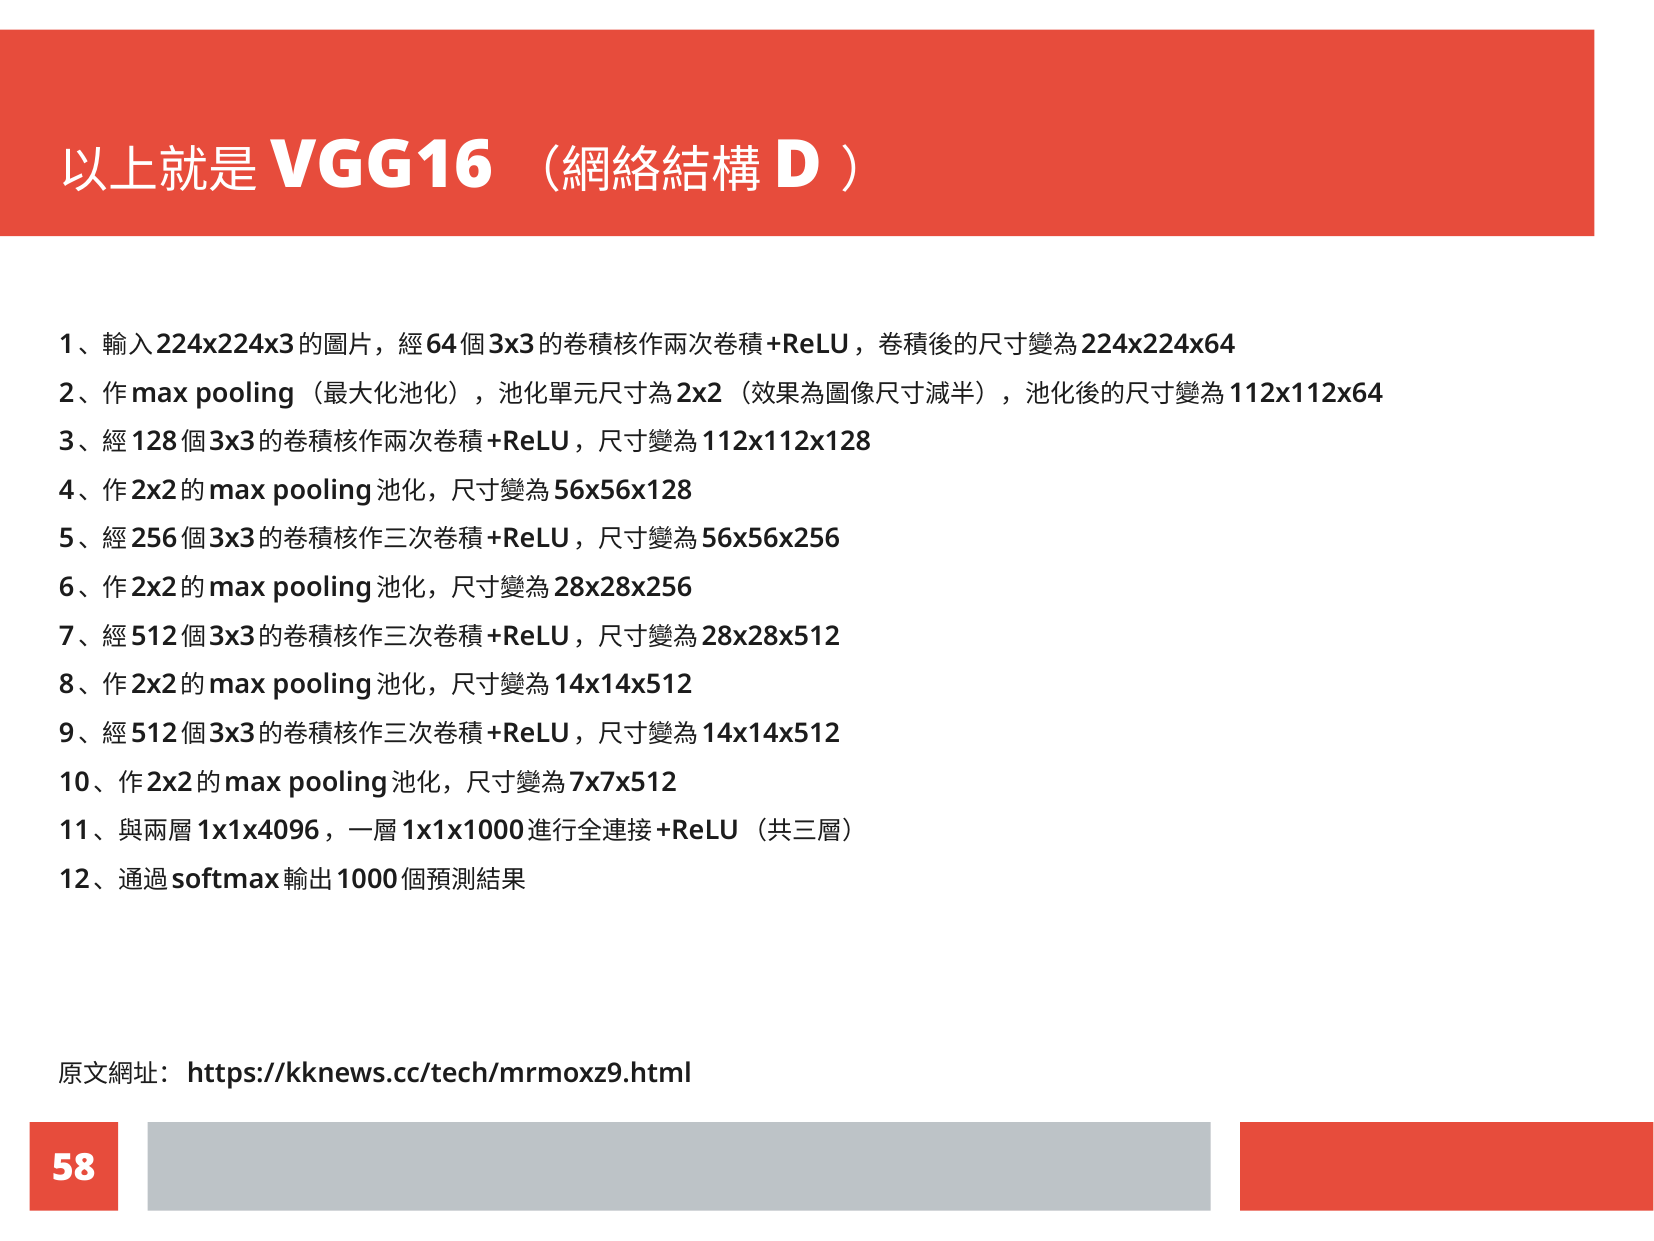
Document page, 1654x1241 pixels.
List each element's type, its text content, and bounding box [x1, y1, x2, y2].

list 1、輸入224x224x3的圖片，經64個3x3的卷積核作兩次卷積+ReLU，卷積後的尺寸變為224x224x64 2、作max pooling（最大化池化），池化單元尺寸為2x2（效果為圖像尺寸減半），池化後的尺寸變為112x112x64 3、經128個3x3的卷積核作兩次卷積+ReLU，尺寸變為112x112x128 4、作2x2的max pooling池化，尺寸變為56x56x128 5、經256個3x3的卷積核作三次卷積+ReLU，尺寸變為56x56x256 6、作2x2的max pooling池化，尺寸變為28x28x256 7、經512個3x3的卷積核作三次卷積+ReLU，尺寸變為28x28x512 8、作2x2的max pooling池化，尺寸變為14x14x512 9、經512個3x3的卷積核作三次卷積+ReLU，尺寸變為14x14x512 10、作2x2的max pooling池化，尺寸變為7x7x512 11、與兩層1x1x4096，一層1x1x1000進行全連接+ReLU（共三層） 12、通過softmax輸出1000個預測結果 原文網址：https://kknews.cc/tech/mrmoxz9.html [59, 324, 1565, 1093]
title 以上就是VGG16（網絡結構D） [59, 59, 1595, 207]
